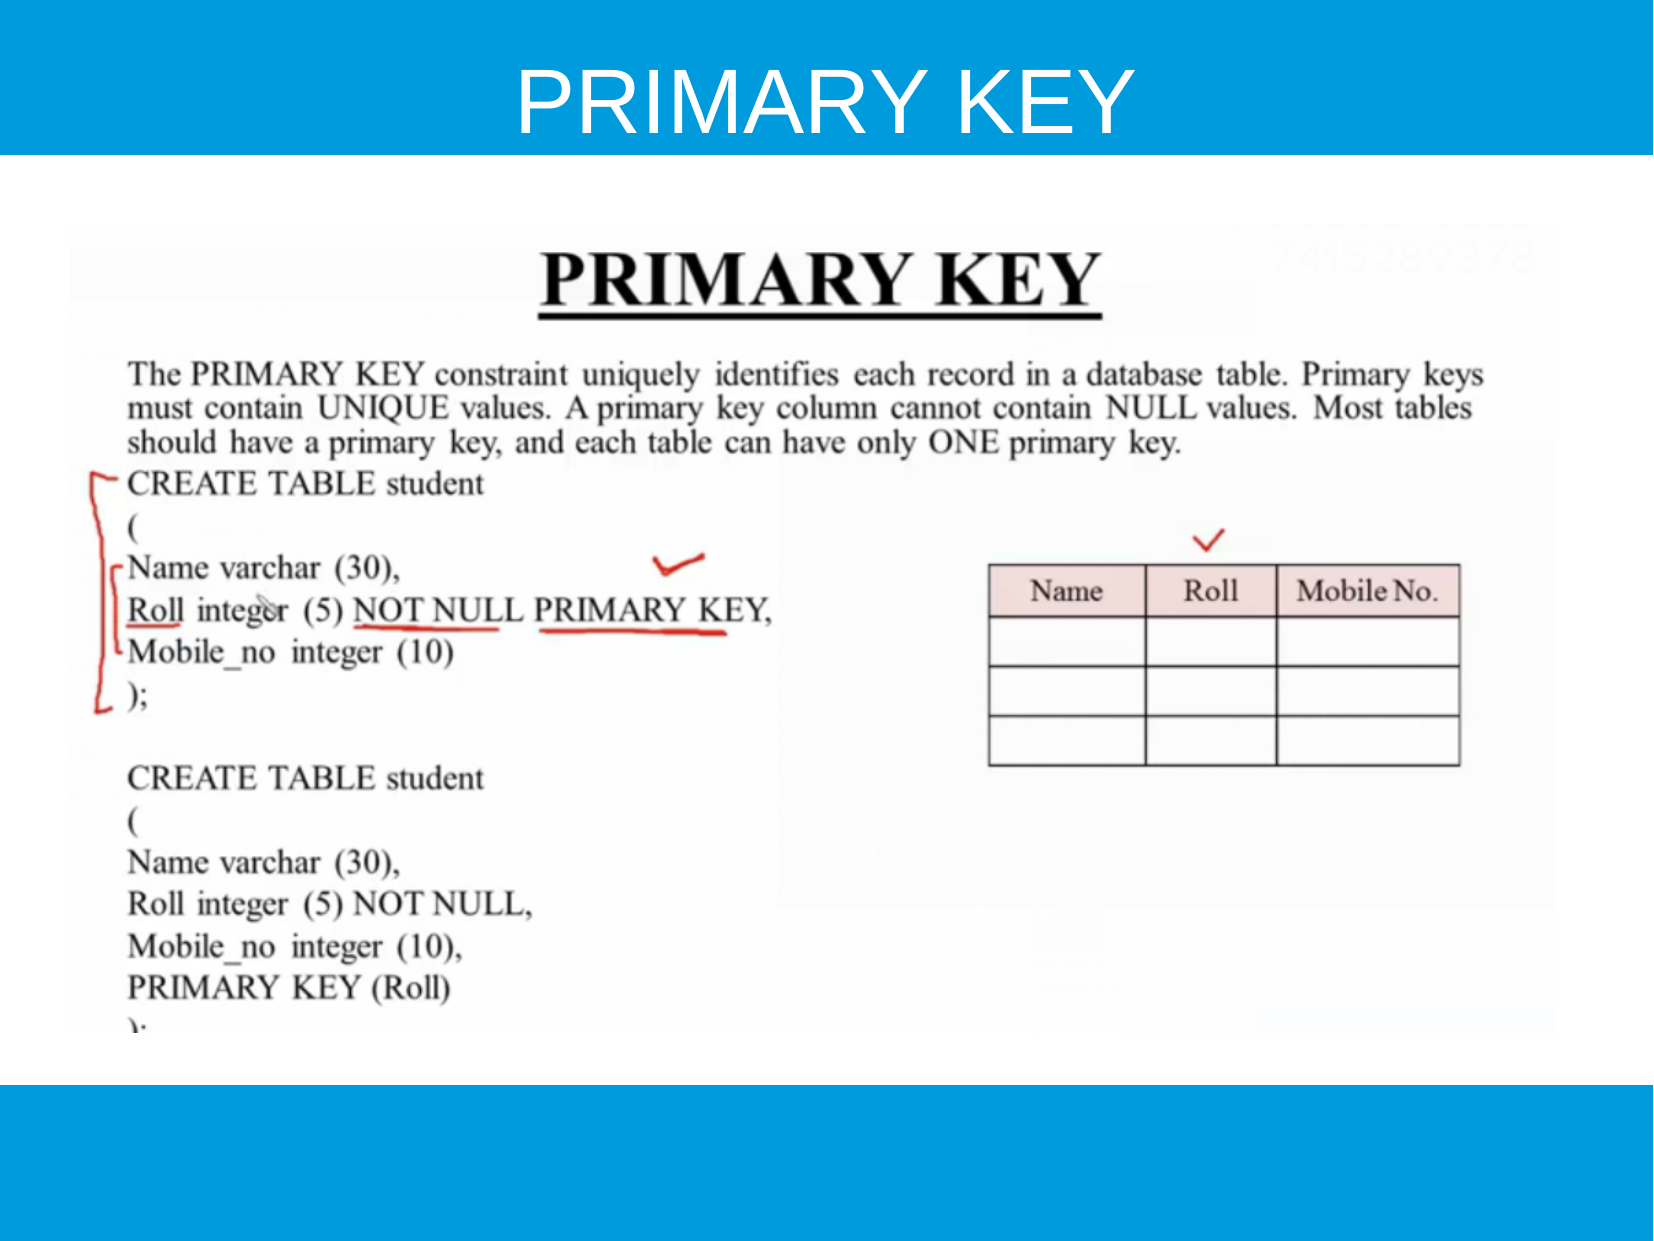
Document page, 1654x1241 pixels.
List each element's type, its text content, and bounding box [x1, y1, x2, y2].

picture [70, 224, 1556, 1033]
title PRIMARY KEY [82, 49, 1571, 155]
